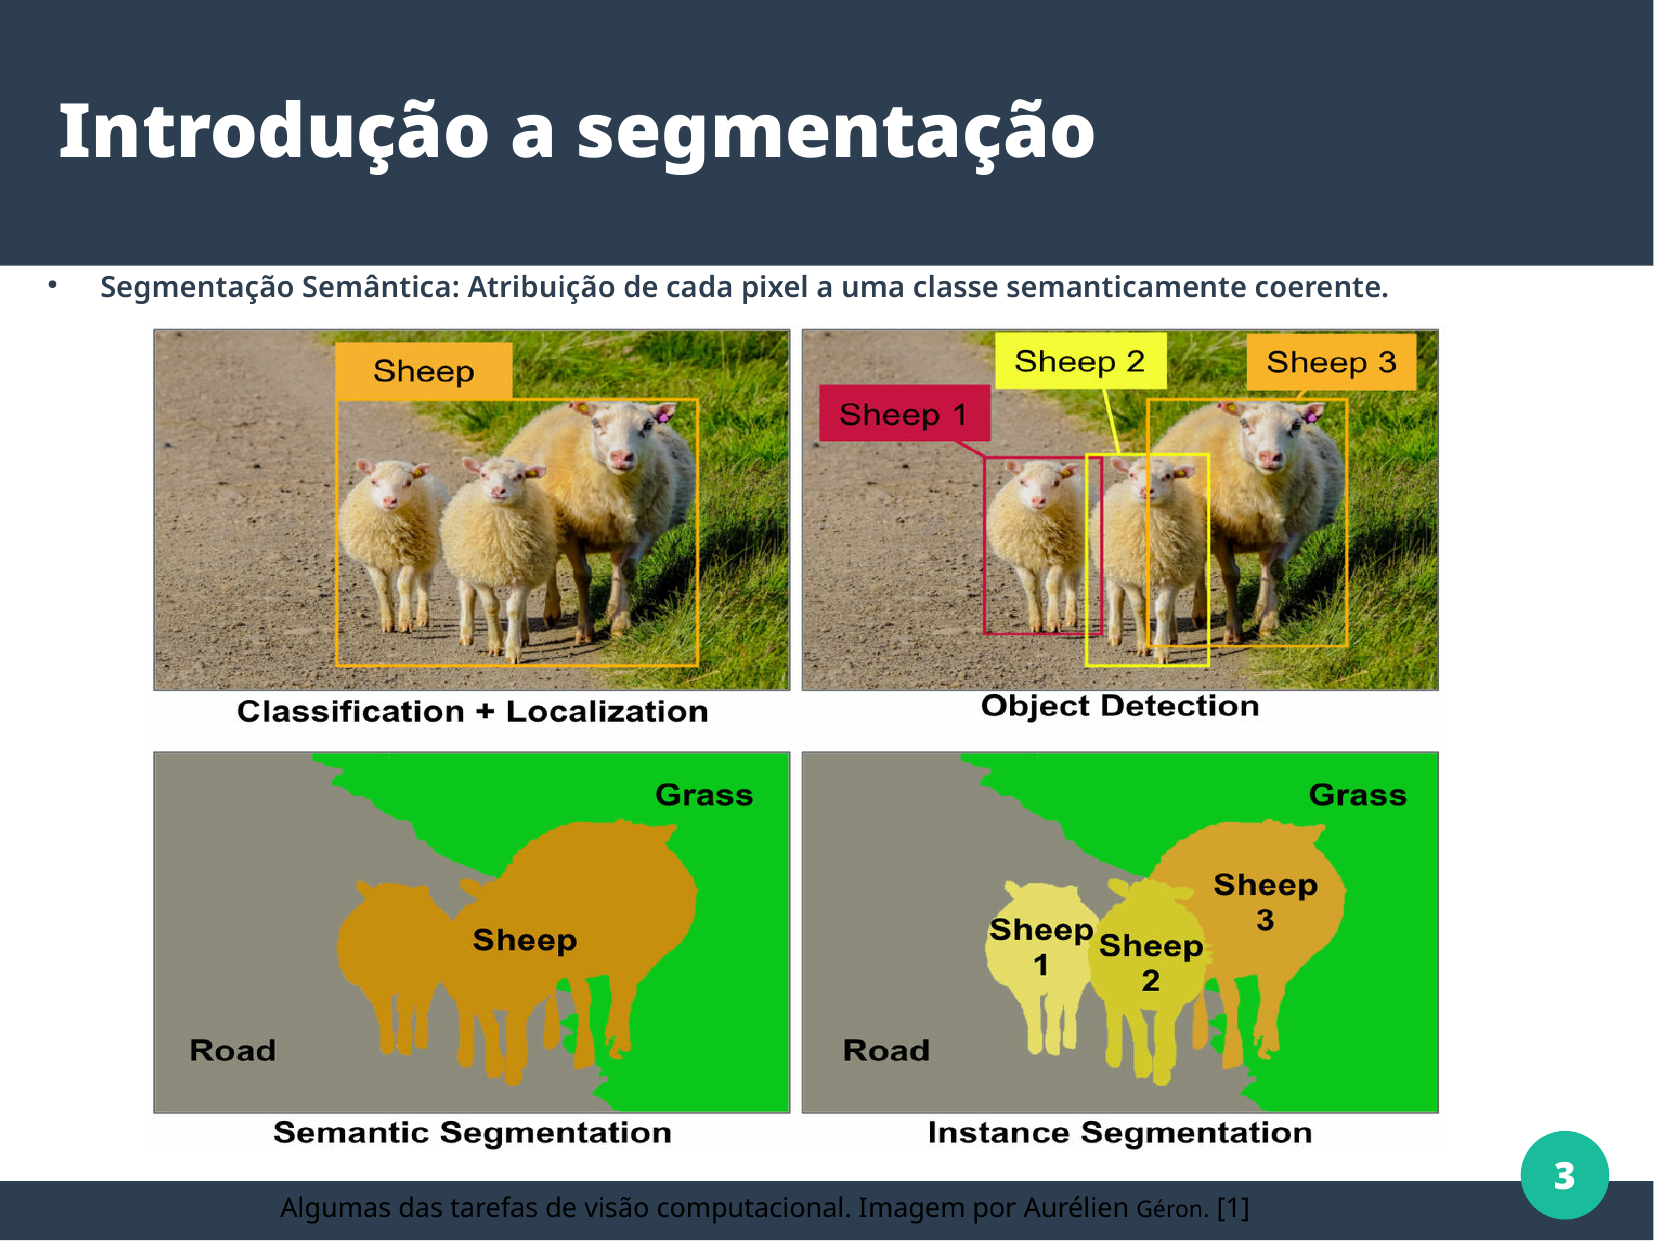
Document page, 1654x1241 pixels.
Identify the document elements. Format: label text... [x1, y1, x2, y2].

text_box Algumas das tarefas de visão computacional. Imagem por Aurélien Géron. [1] [265, 1181, 1418, 1241]
title Introdução a segmentação [59, 49, 1595, 207]
list Segmentação Semântica: Atribuição de cada pixel a uma classe semanticamente coerente. [29, 265, 1654, 1093]
picture [147, 324, 1447, 1152]
